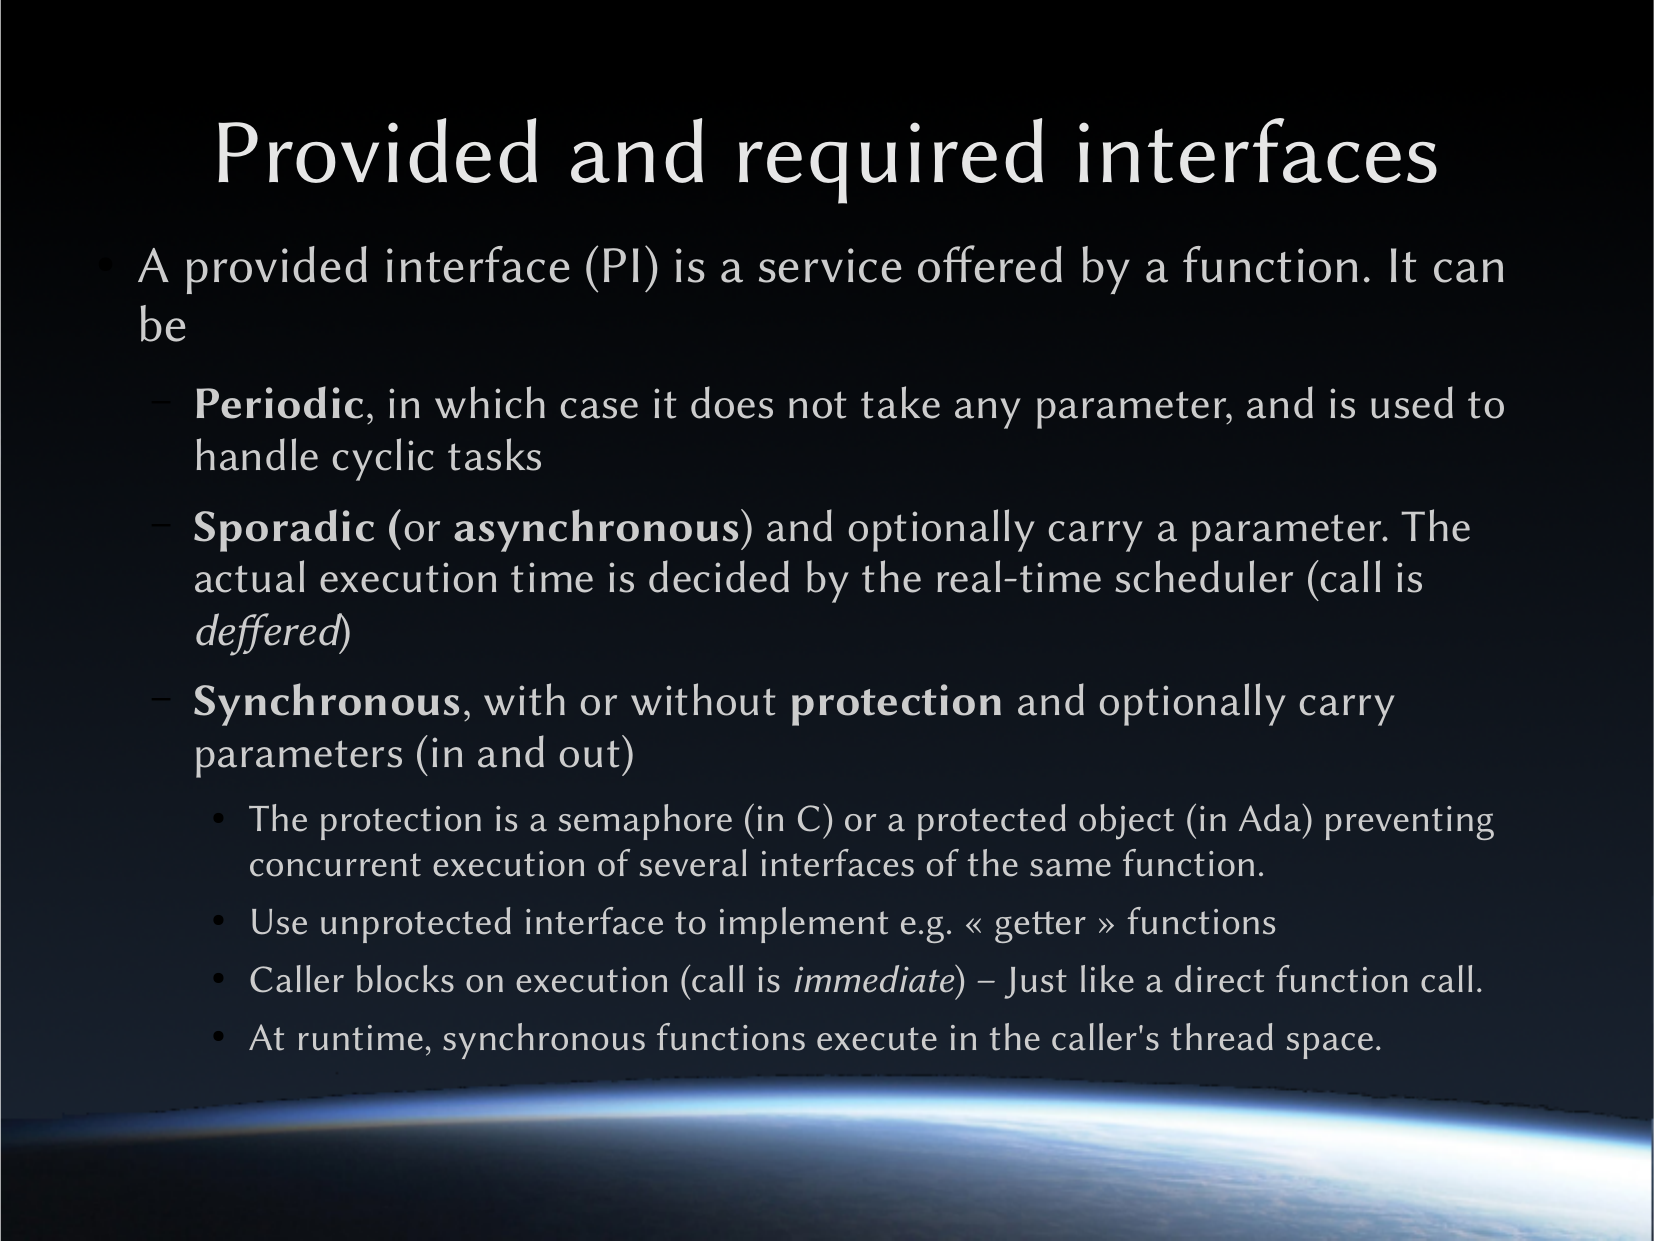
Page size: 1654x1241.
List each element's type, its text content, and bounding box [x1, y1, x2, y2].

list A provided interface (PI) is a service offered by a function. It can be Periodic, in which case it does not take any parameter, and is used to handle cyclic tasks Sporadic (or asynchronous) and optionally carry a parameter. The actual execution time is decided by the real-time scheduler (call is deffered) Synchronous, with or without protection and optionally carry parameters (in and out) The protection is a semaphore (in C) or a protected object (in Ada) preventing concurrent execution of several interfaces of the same function. Use unprotected interface to implement e.g. « getter » functions Caller blocks on execution (call is immediate) – Just like a direct function call. At runtime, synchronous functions execute in the caller's thread space. [82, 236, 1538, 1063]
title Provided and required interfaces [82, 49, 1571, 257]
picture [0, 0, 1654, 1241]
